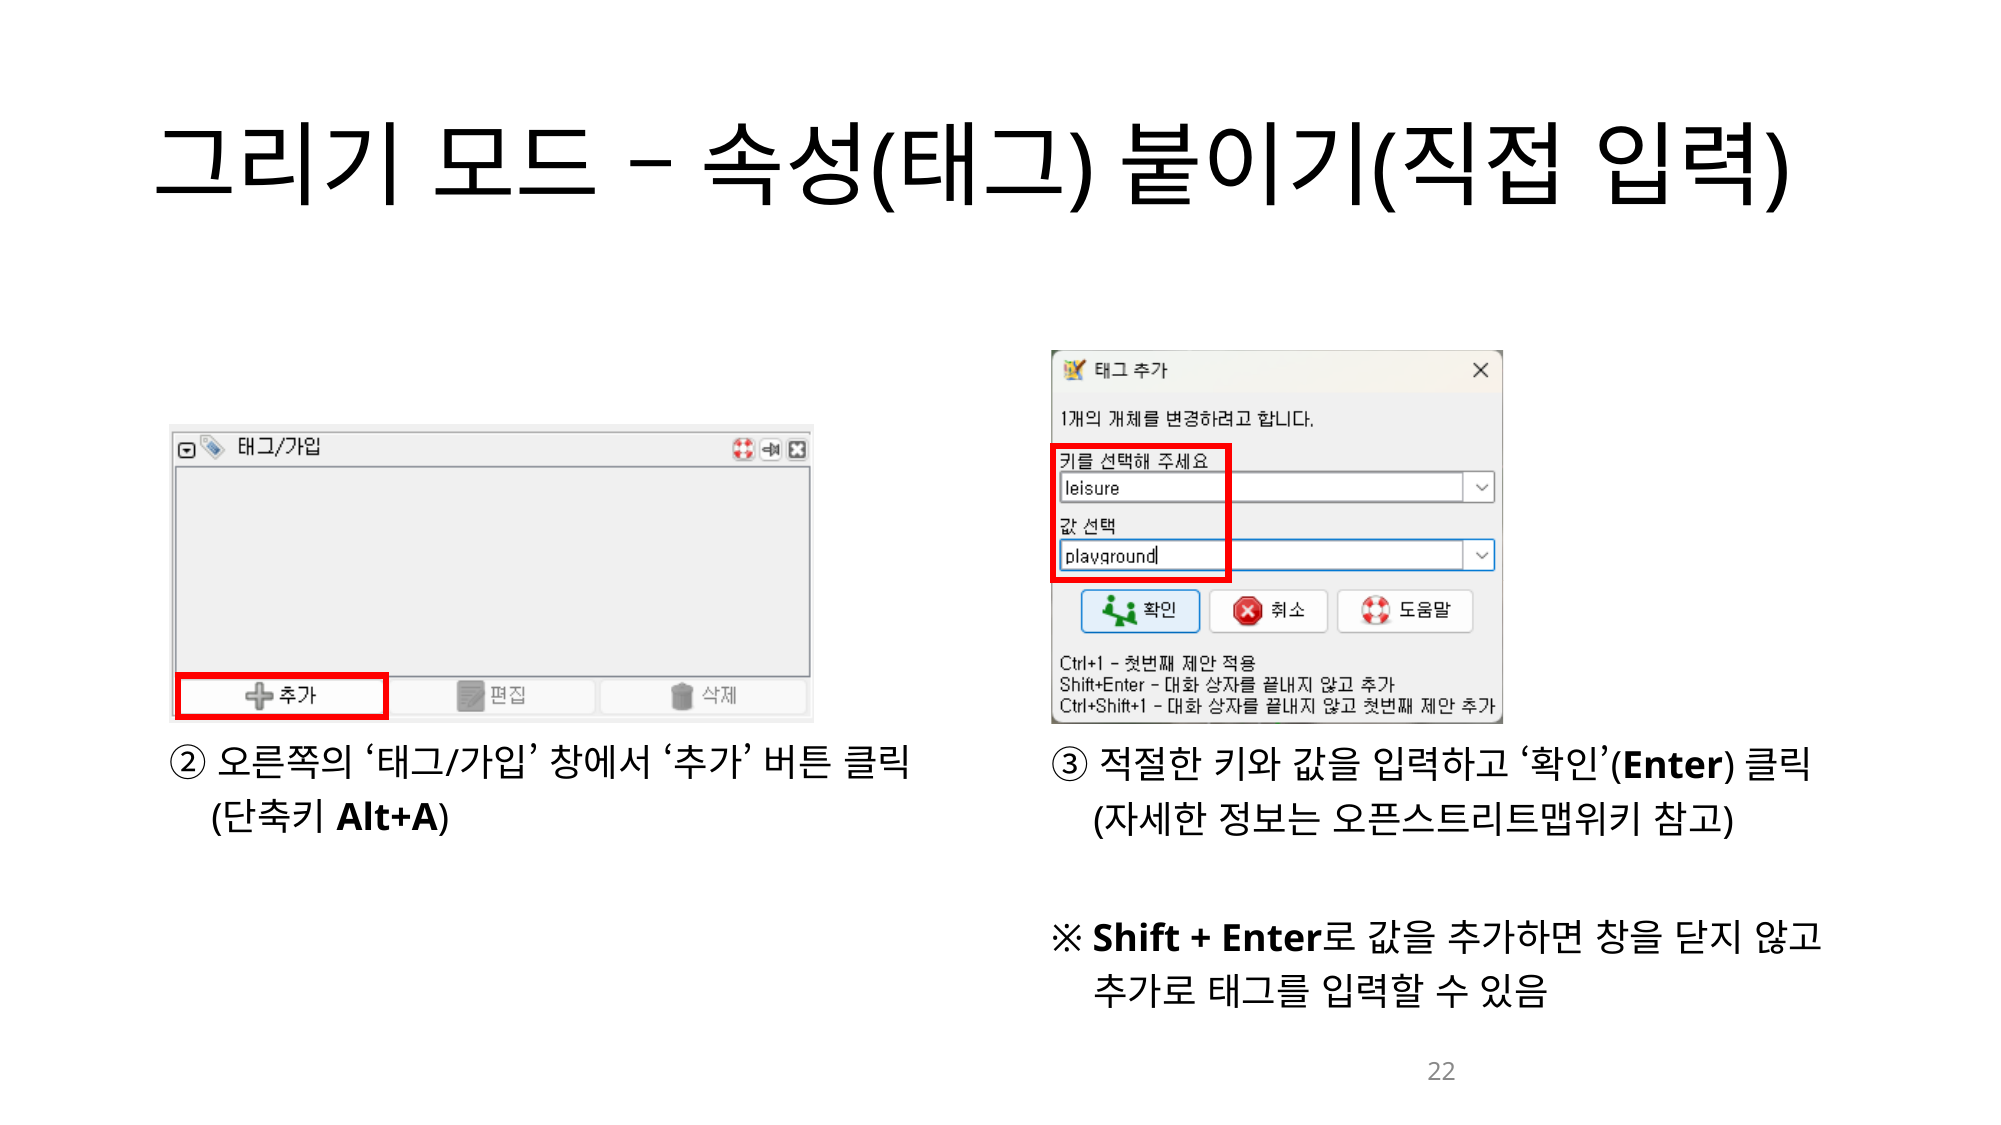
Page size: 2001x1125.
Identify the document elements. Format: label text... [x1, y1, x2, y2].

text_box <숫자> [1412, 1042, 1863, 1103]
picture [1051, 350, 1504, 724]
picture [1056, 449, 1225, 577]
text_box ③ 적절한 키와 값을 입력하고 ‘확인’(Enter) 클릭 (자세한 정보는 오픈스트리트맵위키 참고) ※ Shift + Enter로 값을 추가하면 창을 닫지 않고 추가로 태그를 입력할 수 있음 [1051, 724, 1887, 1010]
title 그리기 모드 – 속성(태그) 붙이기(직접 입력) [137, 59, 1863, 278]
text_box ② 오른쪽의 ‘태그/가입’ 창에서 ‘추가’ 버튼 클릭 (단축키 Alt+A) [169, 722, 985, 846]
picture [169, 424, 814, 723]
